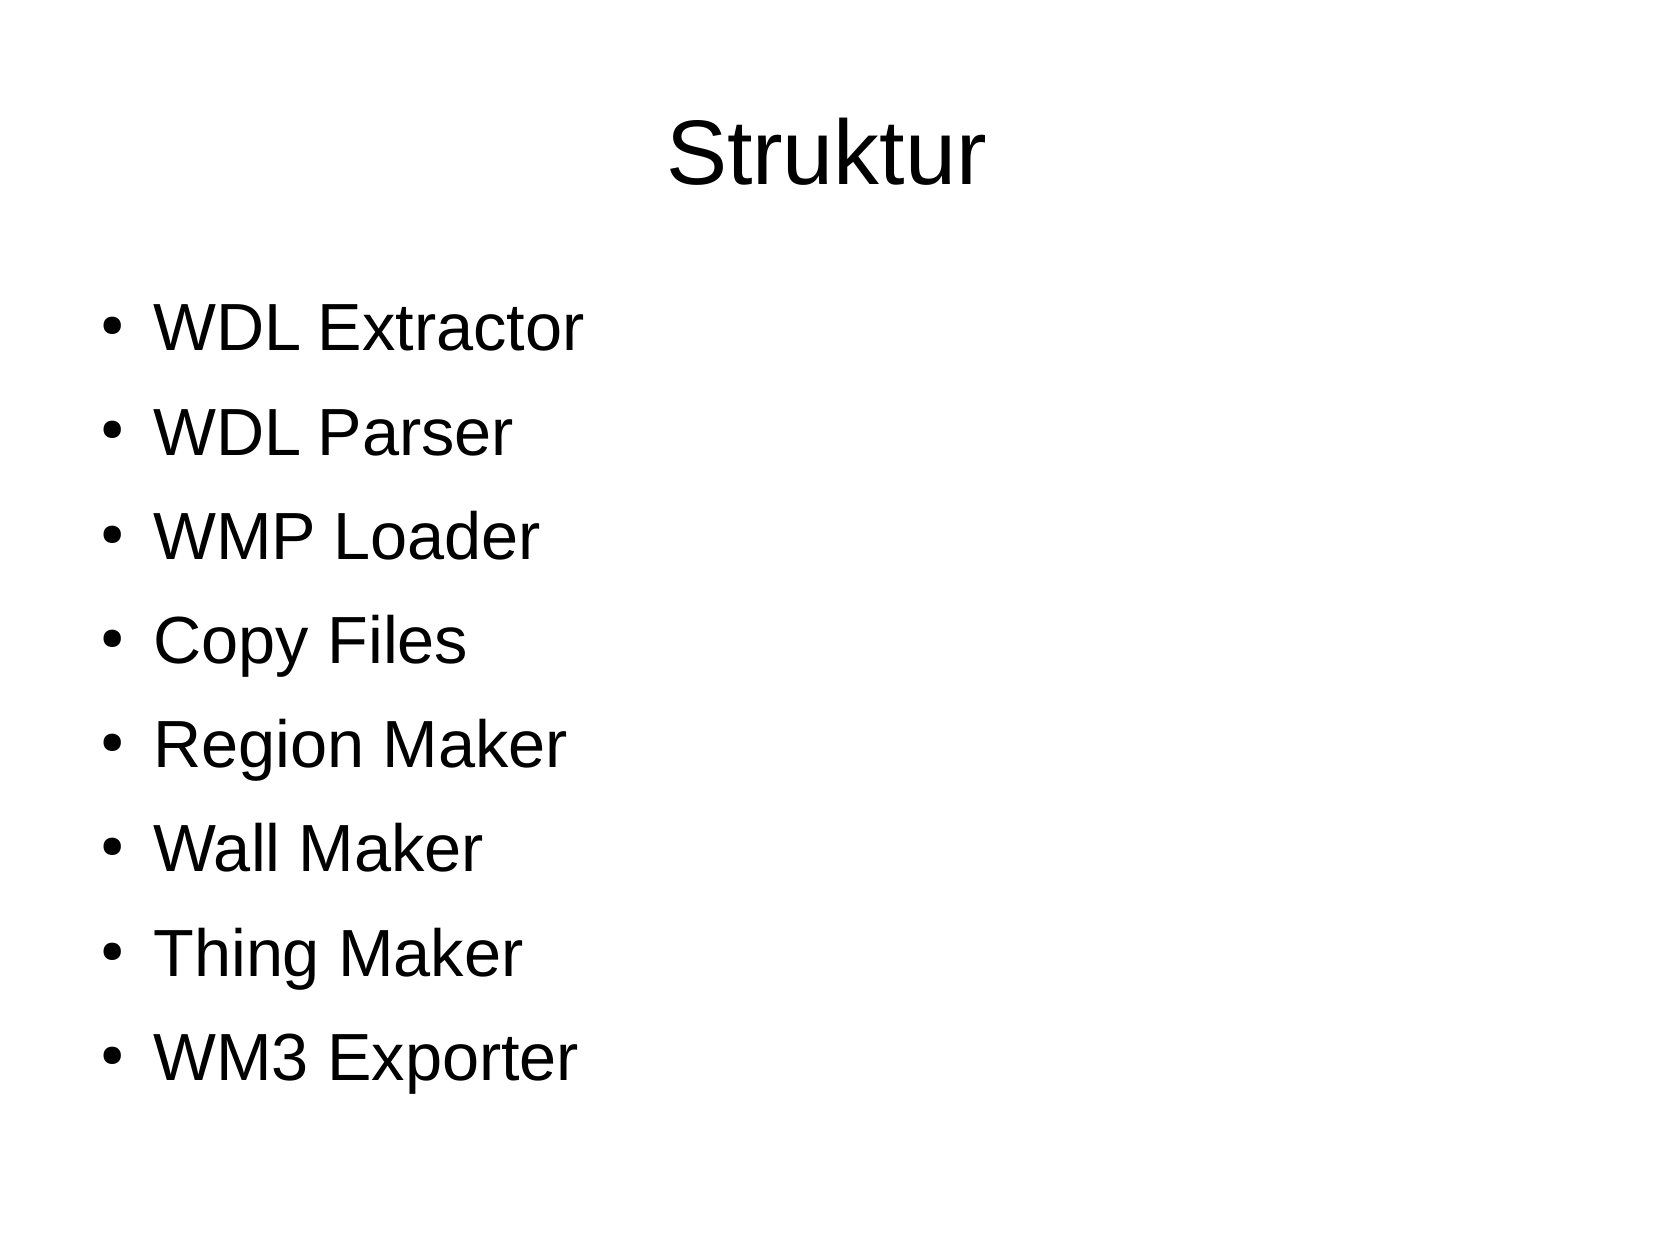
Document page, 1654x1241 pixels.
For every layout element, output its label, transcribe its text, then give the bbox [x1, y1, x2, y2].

list WDL Extractor WDL Parser WMP Loader Copy Files Region Maker Wall Maker Thing Maker WM3 Exporter [82, 290, 1571, 1109]
title Struktur [82, 49, 1571, 257]
